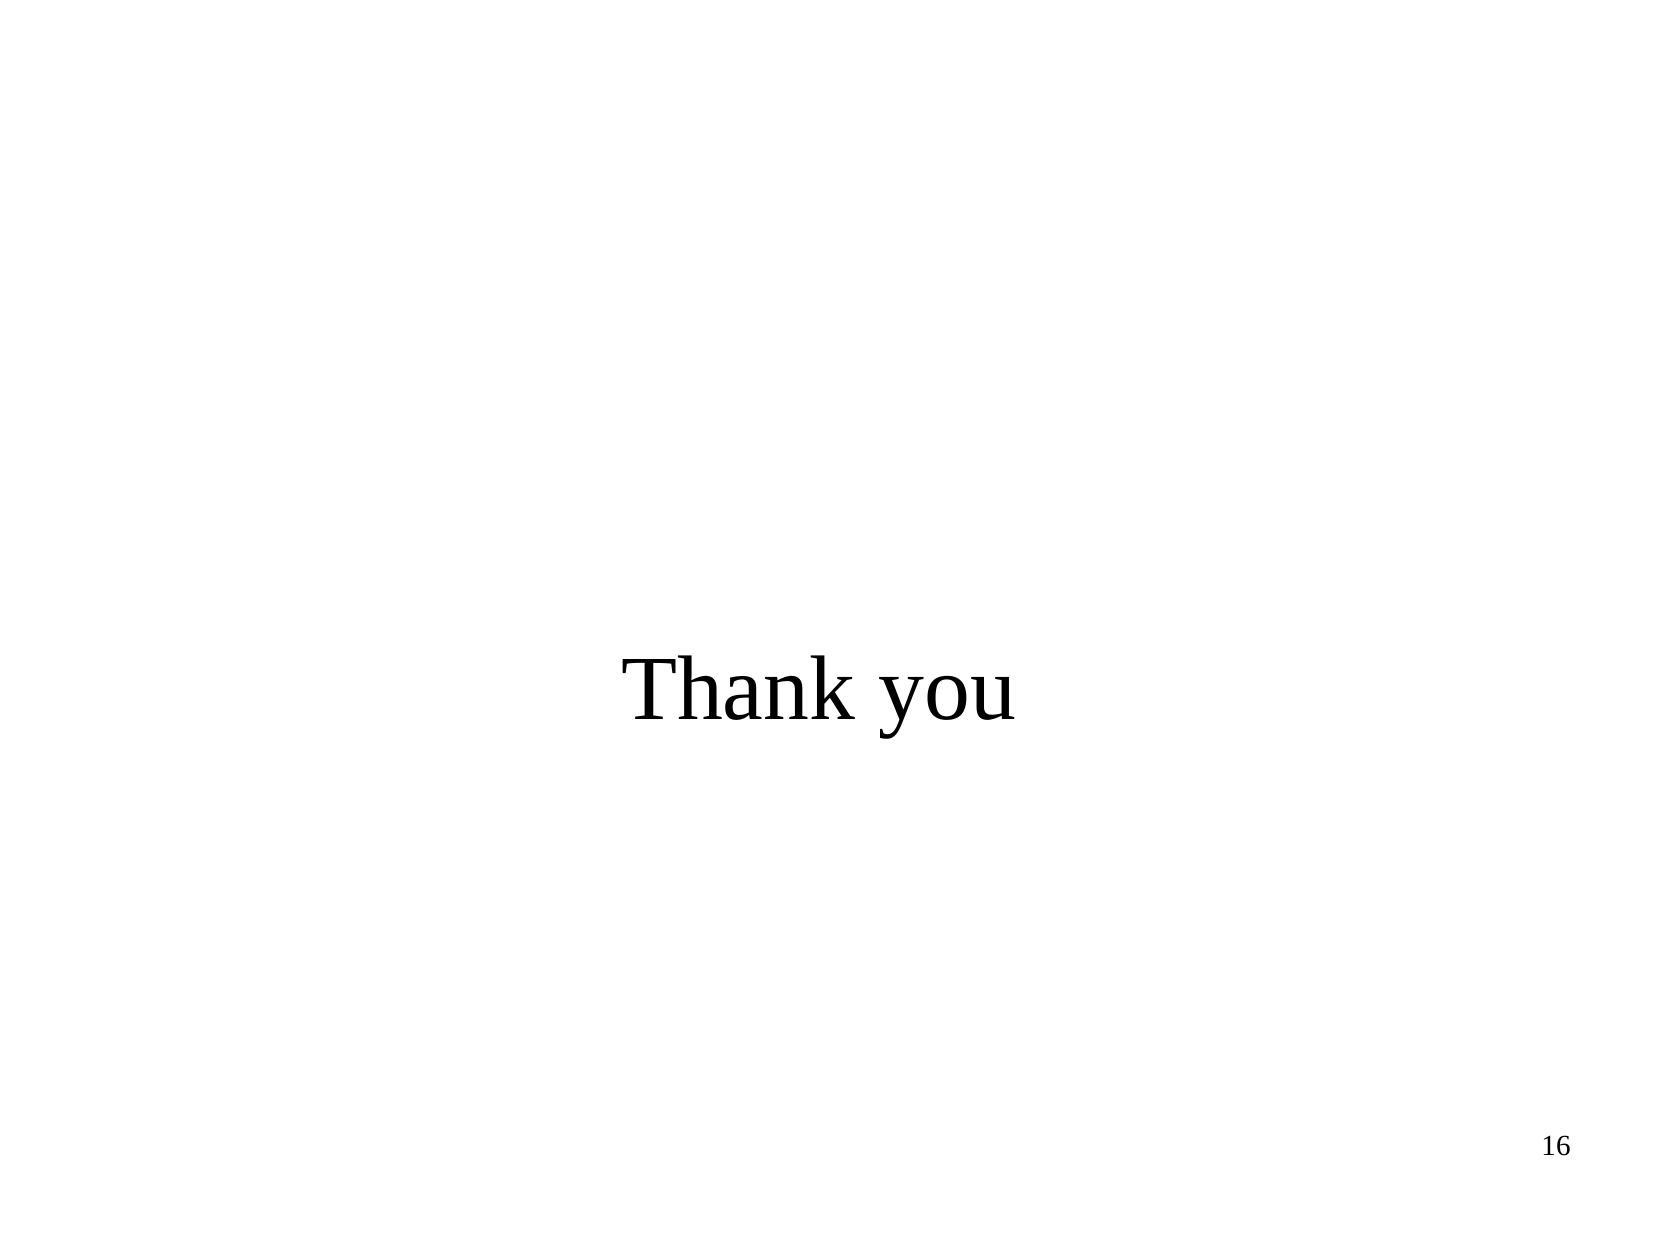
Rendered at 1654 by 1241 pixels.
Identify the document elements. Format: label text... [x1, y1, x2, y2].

title Thank you [75, 585, 1564, 793]
